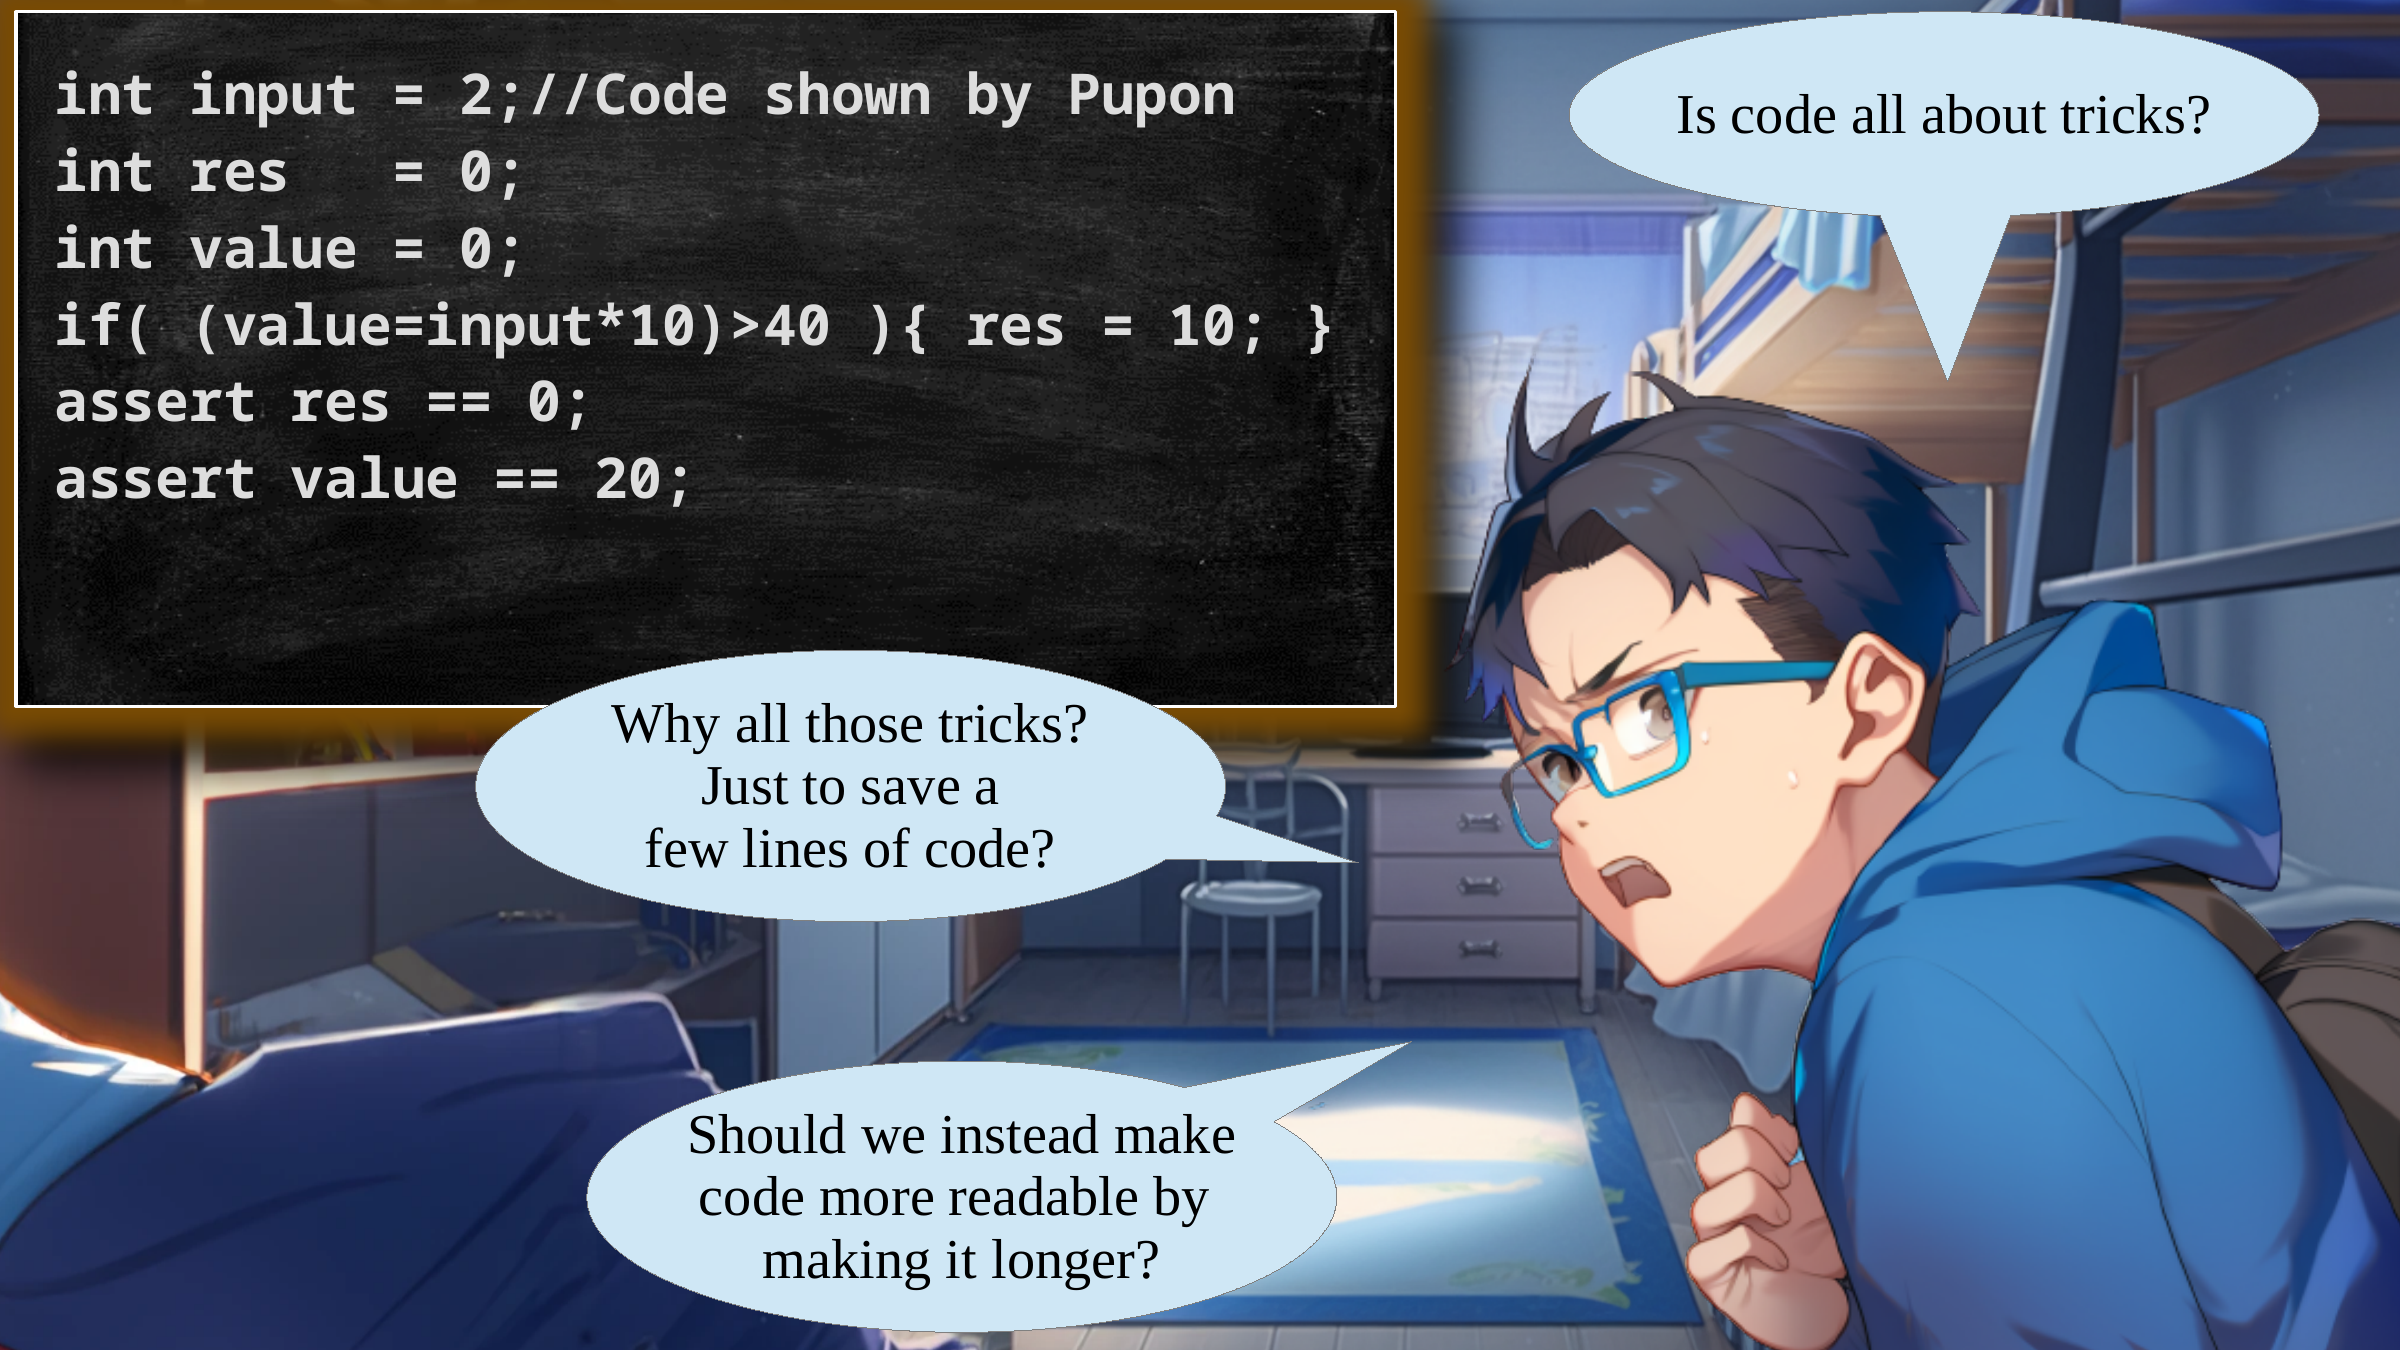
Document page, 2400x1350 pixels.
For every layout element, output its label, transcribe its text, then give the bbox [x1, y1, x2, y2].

picture [0, 0, 2400, 1350]
text_box Should we instead make code more readable by making it longer? [586, 1041, 1412, 1333]
text_box Is code all about tricks? [1569, 11, 2320, 382]
text_box Why all those tricks? Just to save a few lines of code? [494, 828, 1359, 922]
picture [17, 13, 1394, 705]
text_box int input = 2;//Code shown by Pupon int res = 0; int value = 0; if( (value=input*10)>40 ){ res = 10; } assert res == 0; assert value == 20; [39, 47, 1398, 828]
